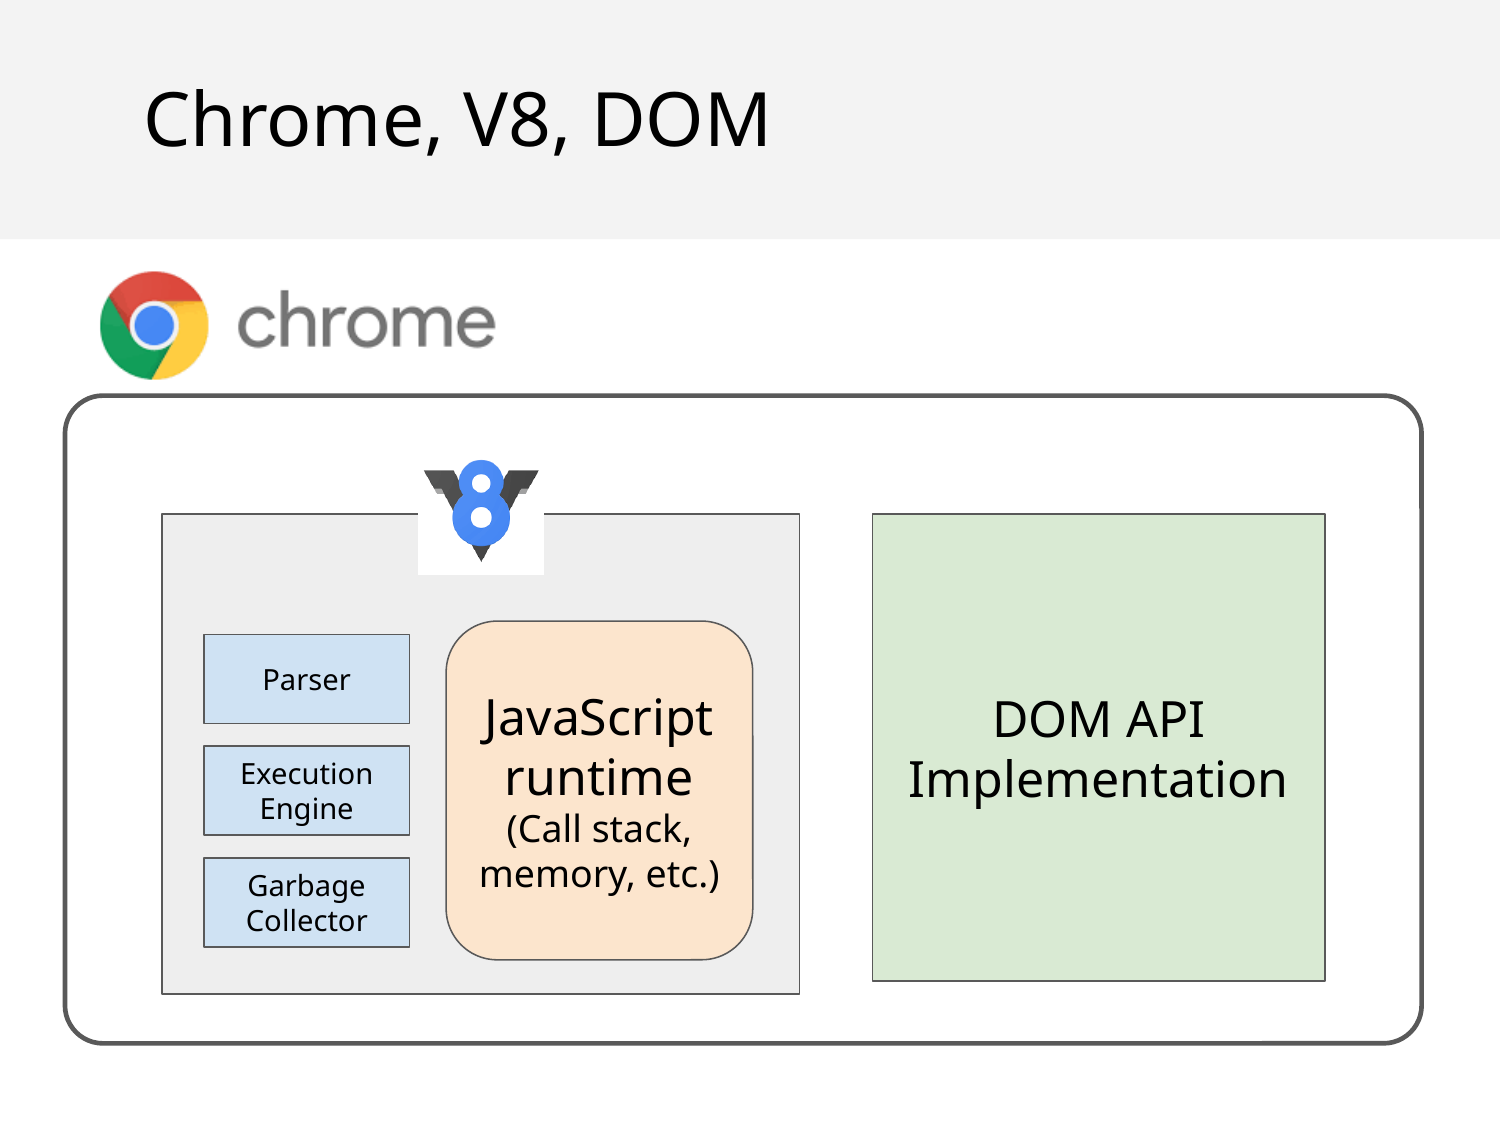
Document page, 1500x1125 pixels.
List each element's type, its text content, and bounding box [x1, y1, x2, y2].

text_box [161, 514, 800, 994]
picture [99, 398, 544, 576]
text_box Execution Engine [204, 745, 410, 835]
text_box Parser [204, 634, 410, 724]
text_box DOM API Implementation [872, 513, 1326, 982]
title Chrome, V8, DOM [128, 56, 1372, 183]
picture [99, 259, 516, 393]
text_box JavaScript runtime (Call stack, memory, etc.) [446, 621, 753, 960]
text_box Garbage Collector [204, 858, 410, 948]
